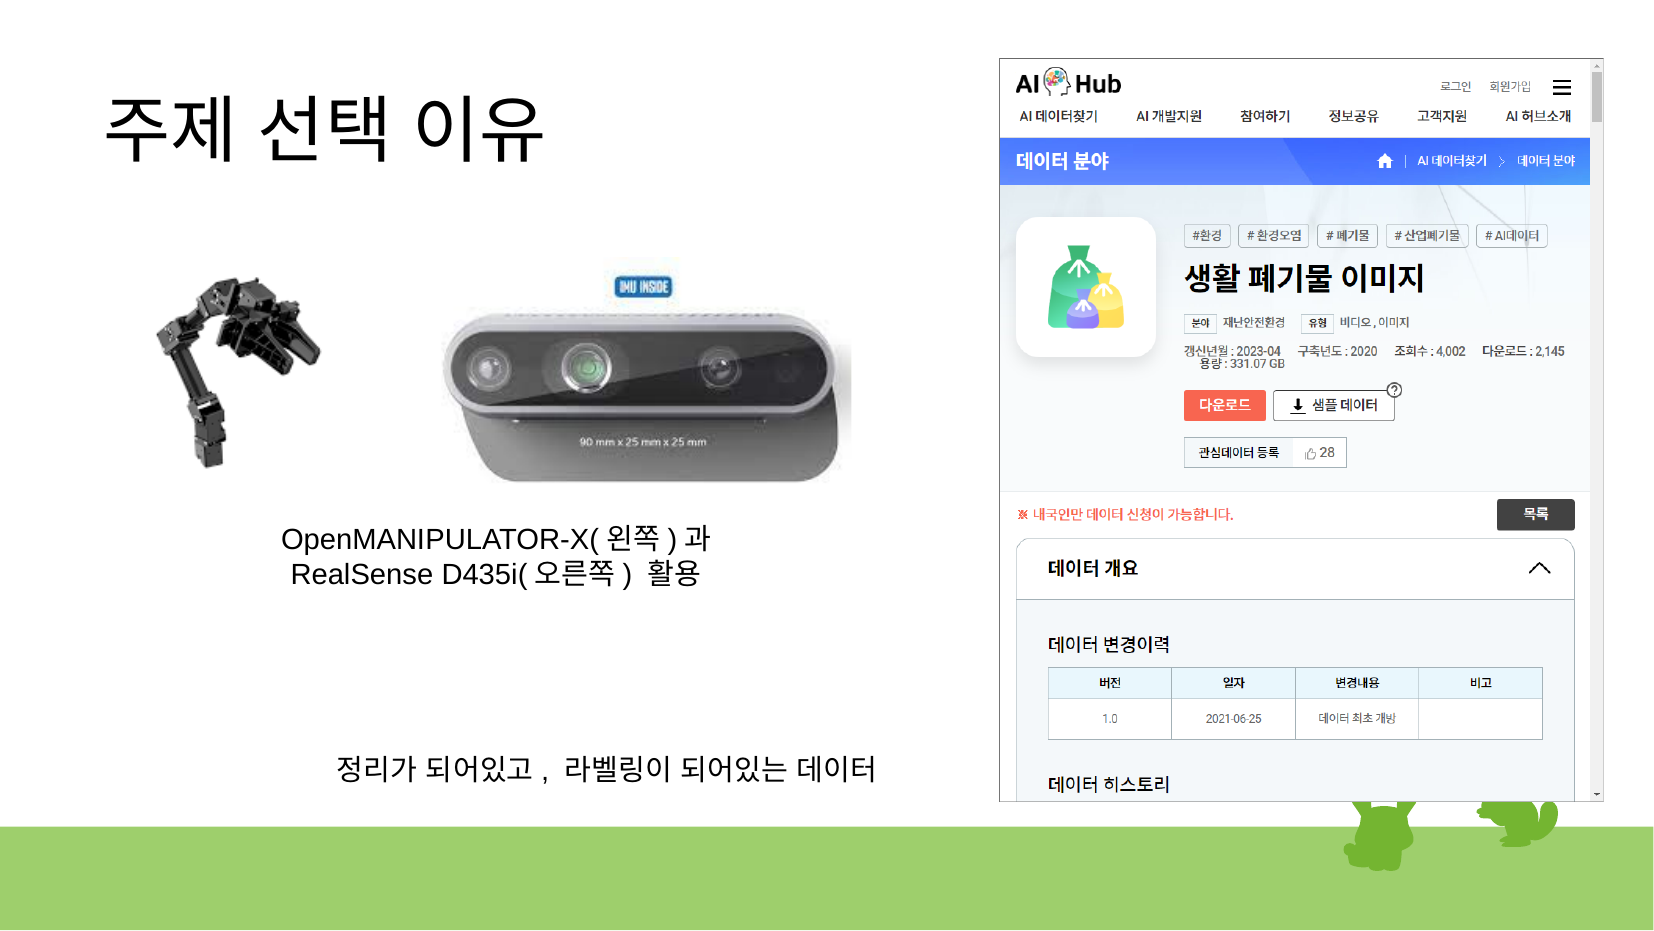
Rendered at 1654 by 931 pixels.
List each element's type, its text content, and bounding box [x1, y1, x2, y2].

text_box 주제 선택 이유 [88, 42, 600, 187]
picture [71, 193, 400, 569]
text_box OpenMANIPULATOR-X(왼쪽)과 RealSense D435i(오른쪽) 활용 [218, 505, 774, 606]
picture [999, 58, 1604, 802]
picture [436, 257, 852, 491]
text_box 정리가 되어있고, 라벨링이 되어있는 데이터 [248, 735, 967, 801]
